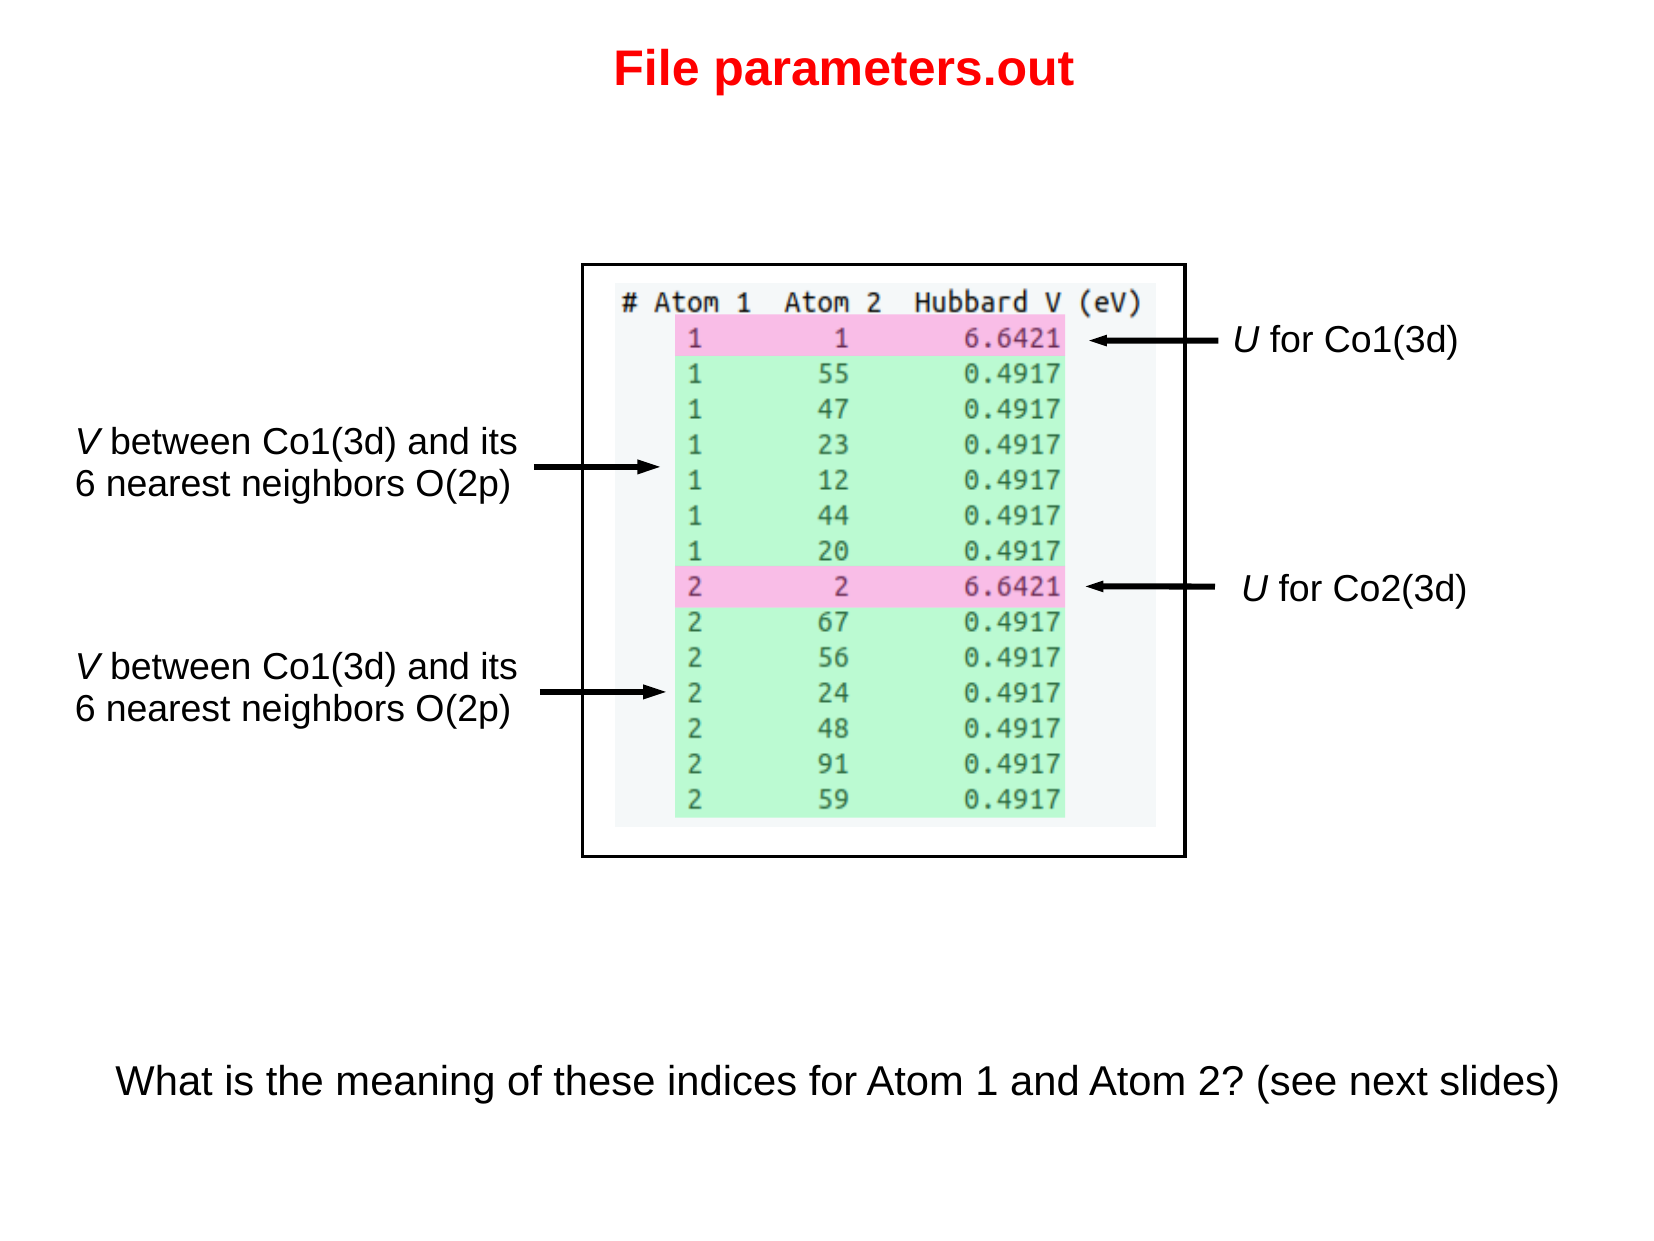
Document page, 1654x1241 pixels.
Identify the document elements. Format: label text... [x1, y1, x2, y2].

title File parameters.out [100, 22, 1588, 109]
text_box U for Co1(3d) [1217, 310, 1492, 368]
text_box V between Co1(3d) and its 6 nearest neighbors O(2p) [60, 638, 534, 737]
text_box V between Co1(3d) and its 6 nearest neighbors O(2p) [60, 413, 534, 512]
text_box [675, 314, 1066, 818]
text_box U for Co2(3d) [1226, 560, 1501, 617]
picture [615, 283, 1156, 827]
text_box What is the meaning of these indices for Atom 1 and Atom 2? (see next slides) [100, 1050, 1579, 1114]
